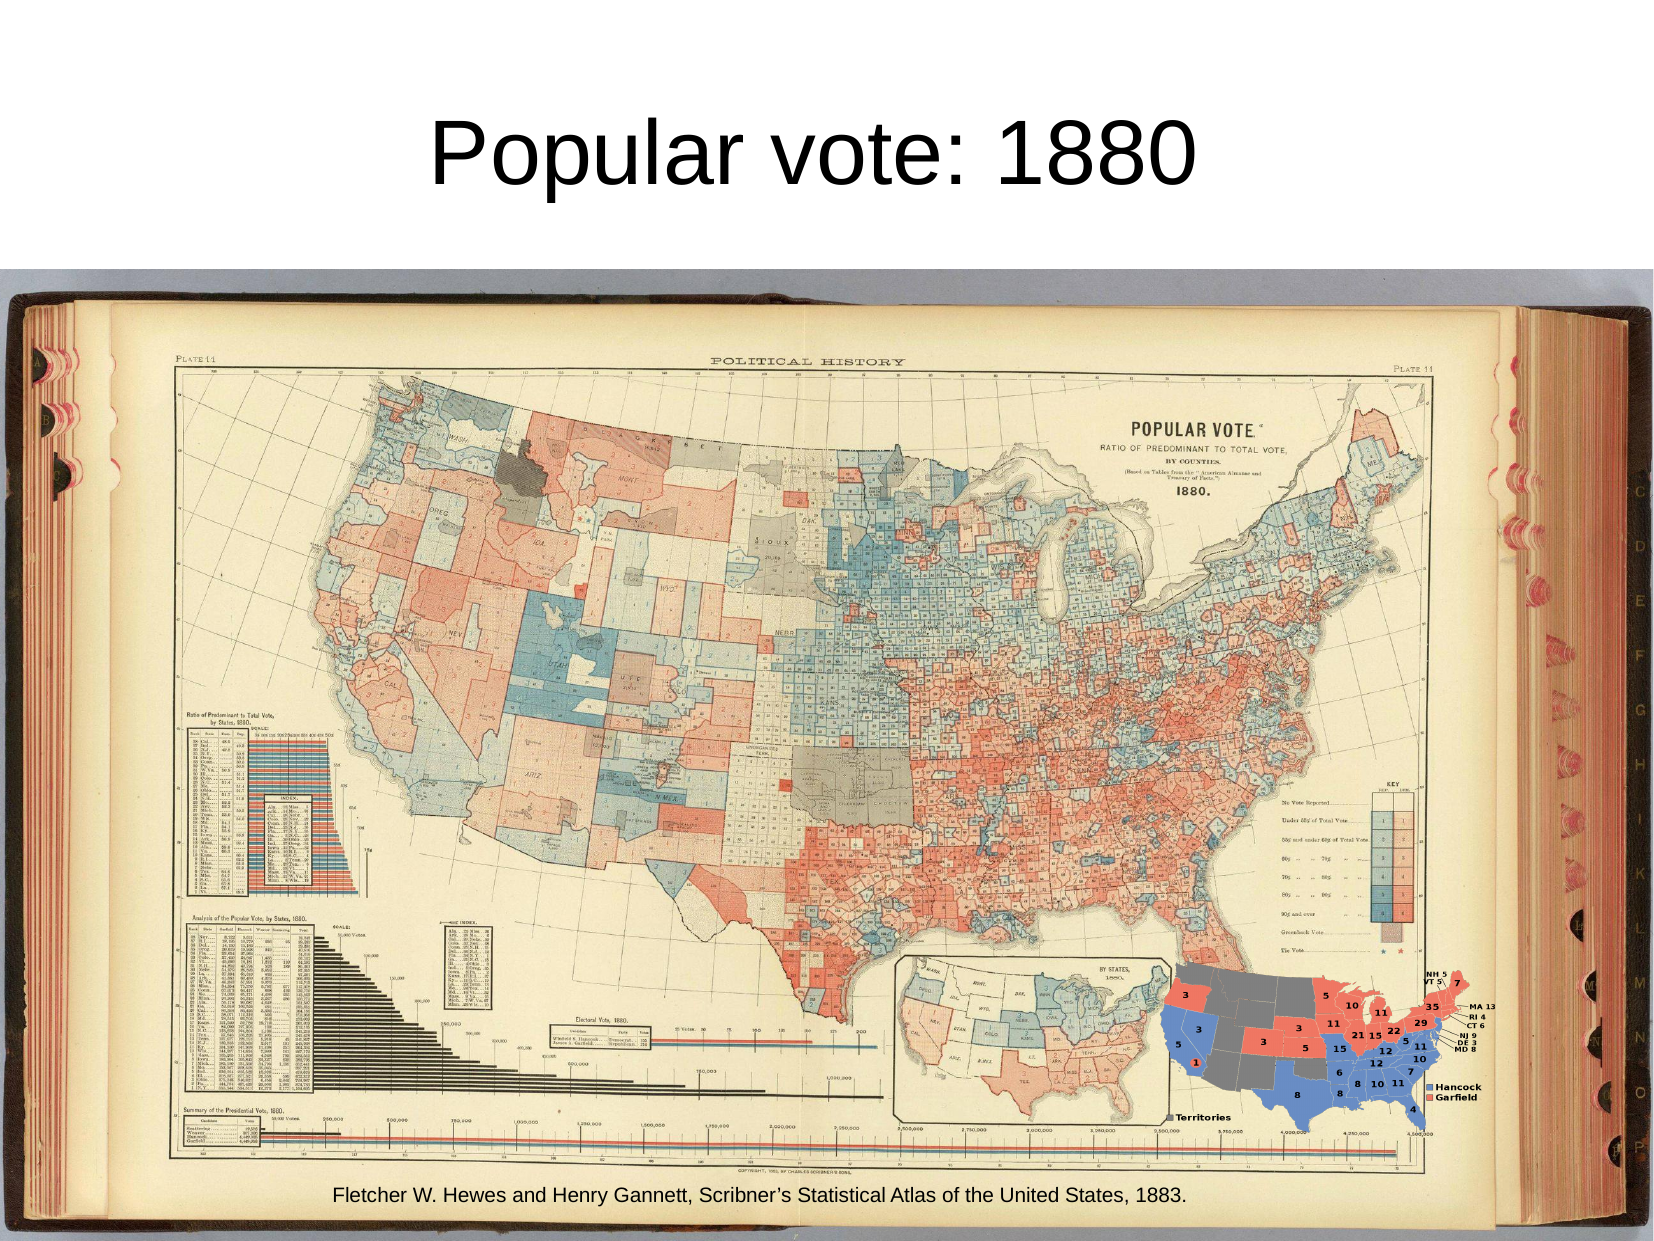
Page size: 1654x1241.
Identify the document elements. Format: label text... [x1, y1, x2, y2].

text_box Fletcher W. Hewes and Henry Gannett, Scribner’s Statistical Atlas of the United States, 1883. [317, 1176, 1216, 1216]
picture [0, 269, 1654, 1241]
title Popular vote: 1880 [82, 49, 1571, 257]
